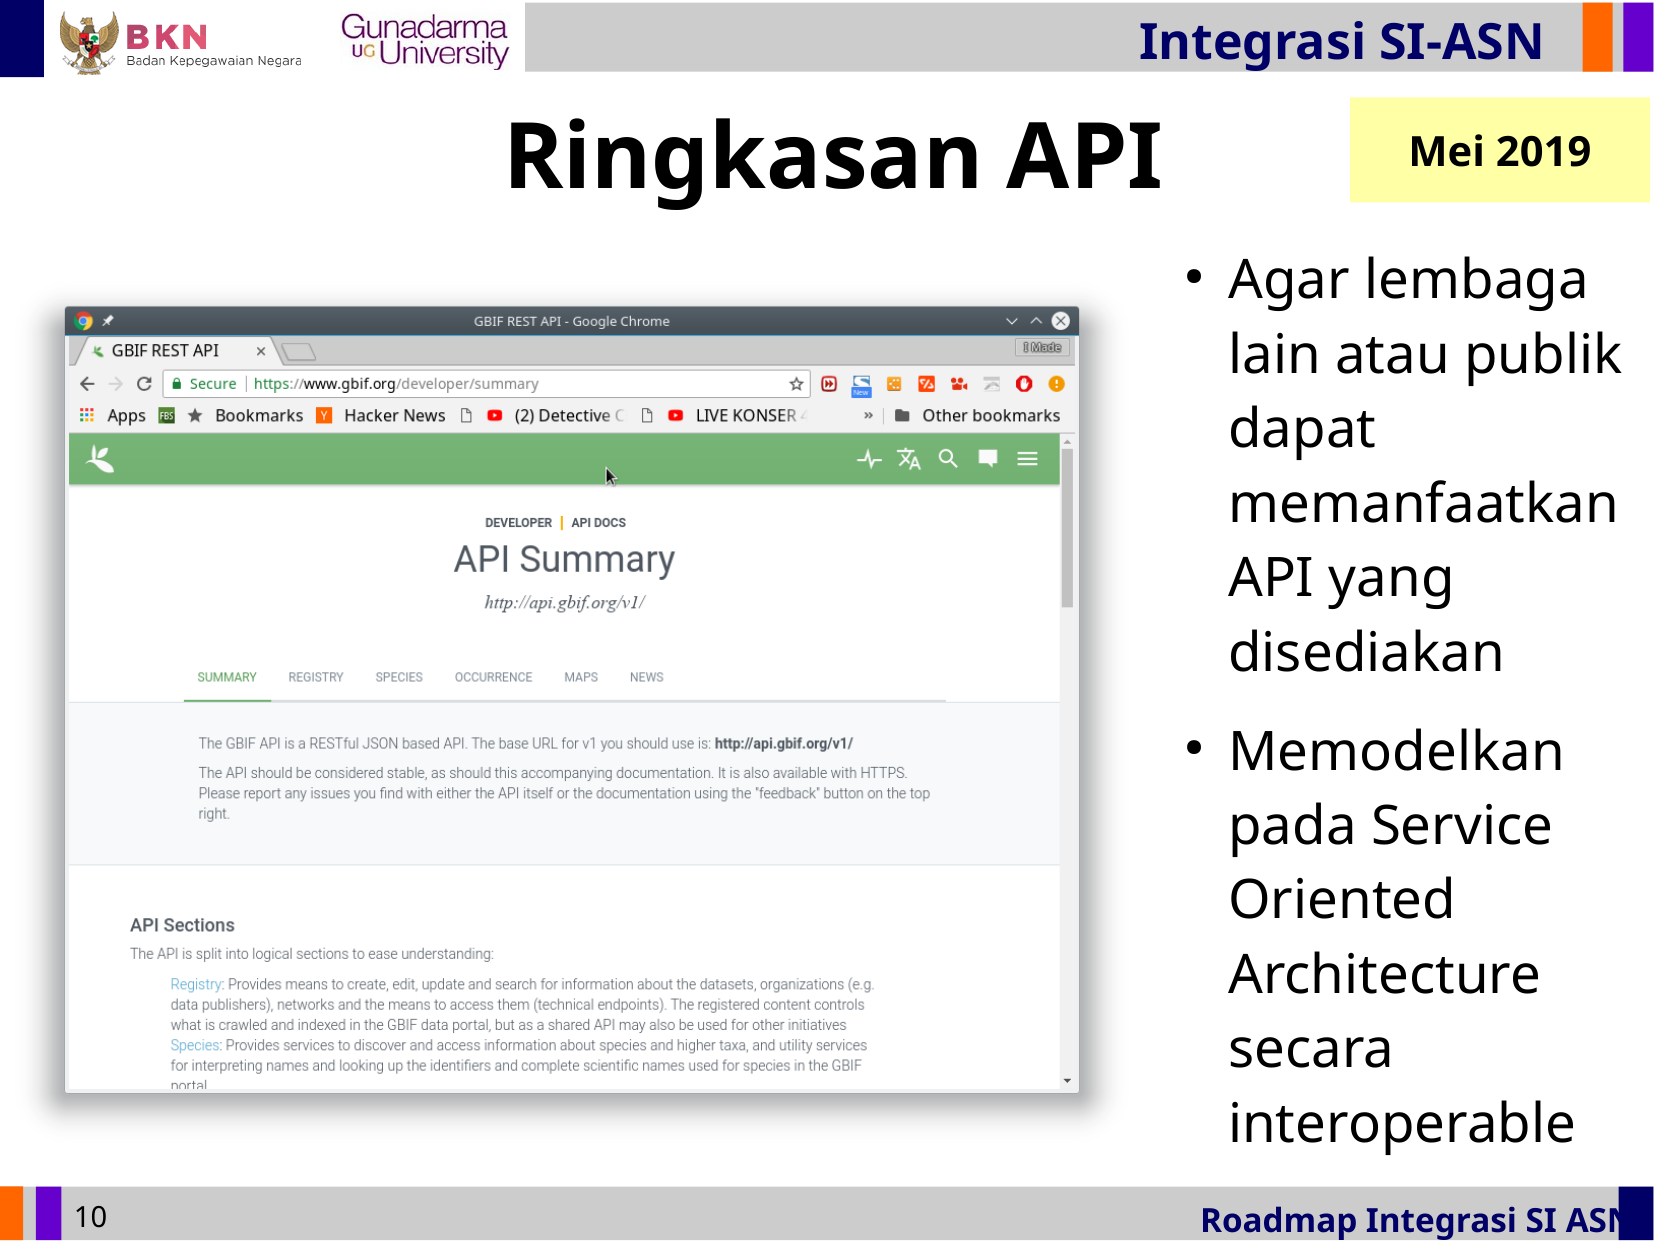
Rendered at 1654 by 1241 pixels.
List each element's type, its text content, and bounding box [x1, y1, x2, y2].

picture [3, 269, 1141, 1156]
text_box Mei 2019 [1350, 97, 1651, 203]
title Ringkasan API [77, 90, 1591, 217]
picture [60, 11, 301, 75]
picture [340, 0, 510, 70]
list Agar lembaga lain atau publik dapat memanfaatkan API yang disediakan Memodelkan pada Service Oriented Architecture secara interoperable [1170, 240, 1630, 1176]
